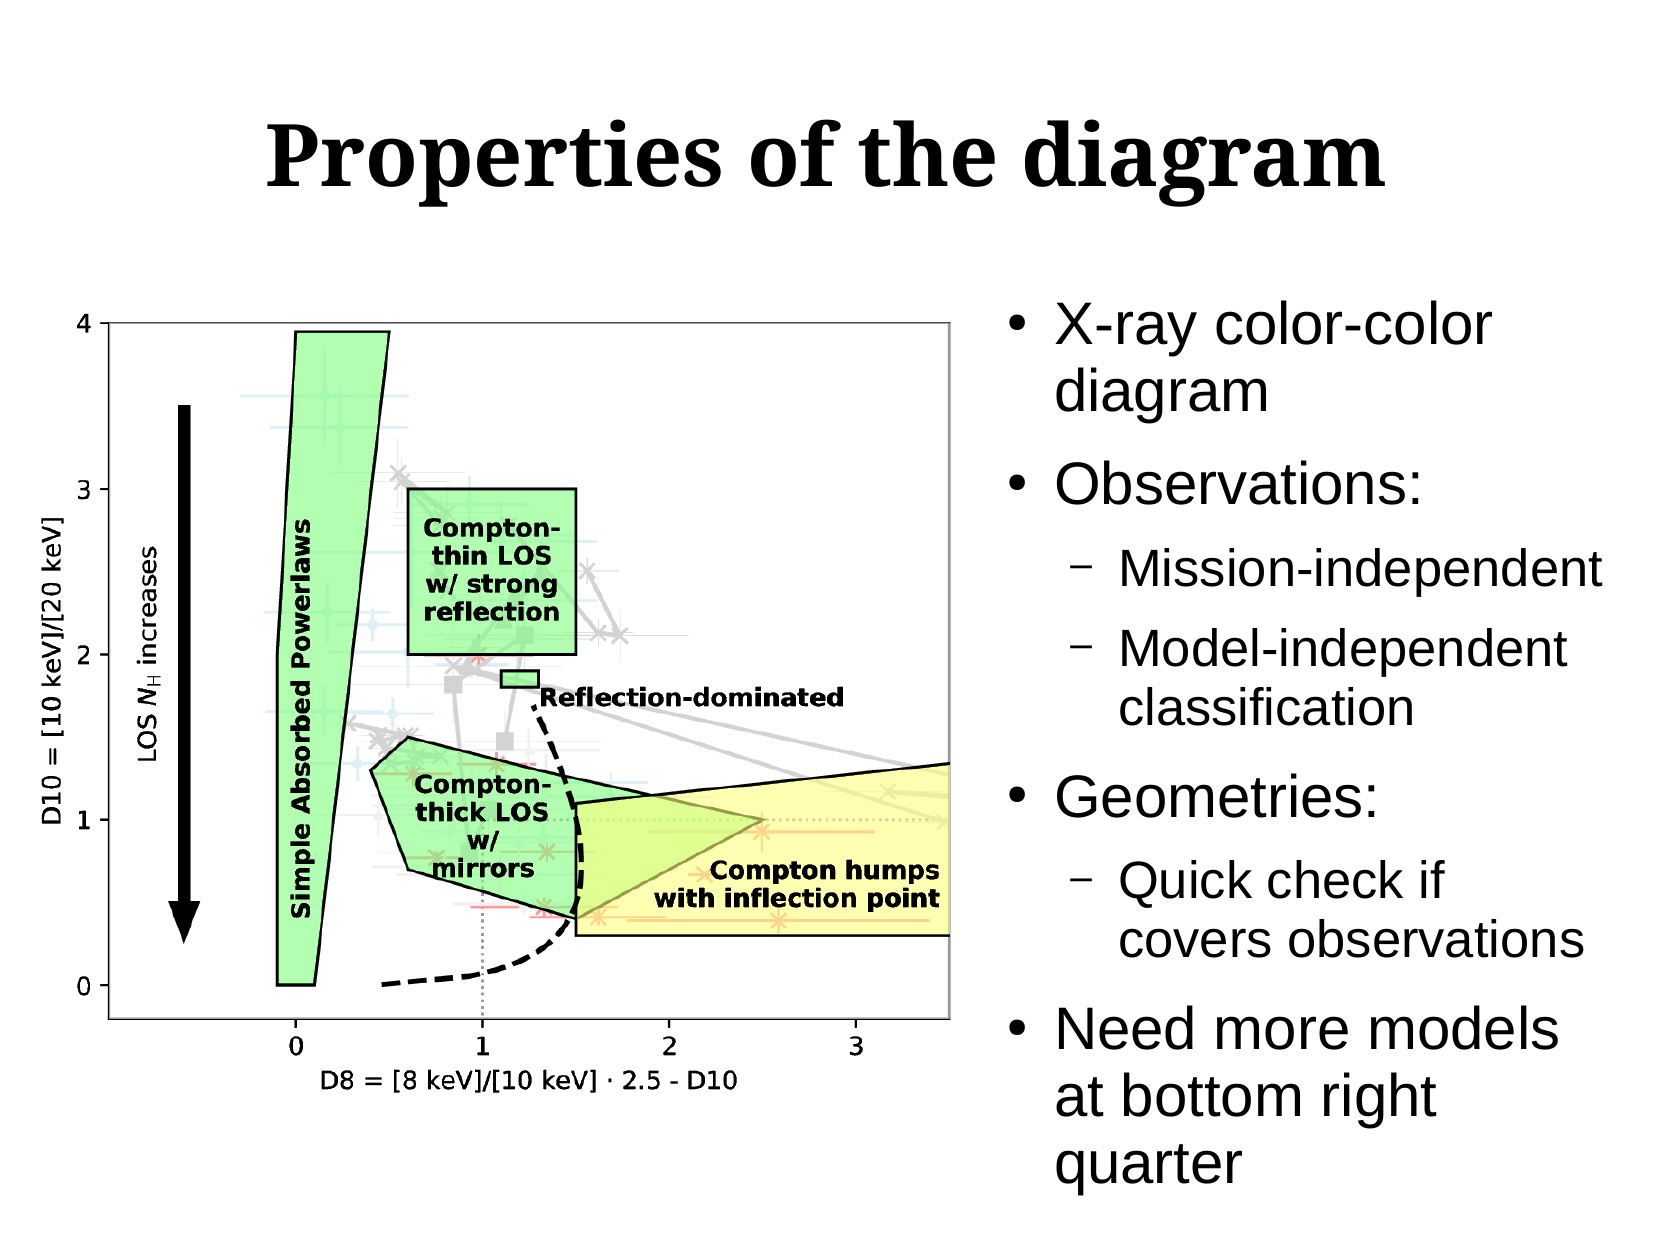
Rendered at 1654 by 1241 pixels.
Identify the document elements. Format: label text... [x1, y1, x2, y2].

picture [23, 295, 976, 1113]
title Properties of the diagram [82, 49, 1571, 257]
list X-ray color-color diagram Observations: Mission-independent Model-independent classification Geometries: Quick check if covers observations Need more models at bottom right quarter [990, 290, 1613, 1201]
